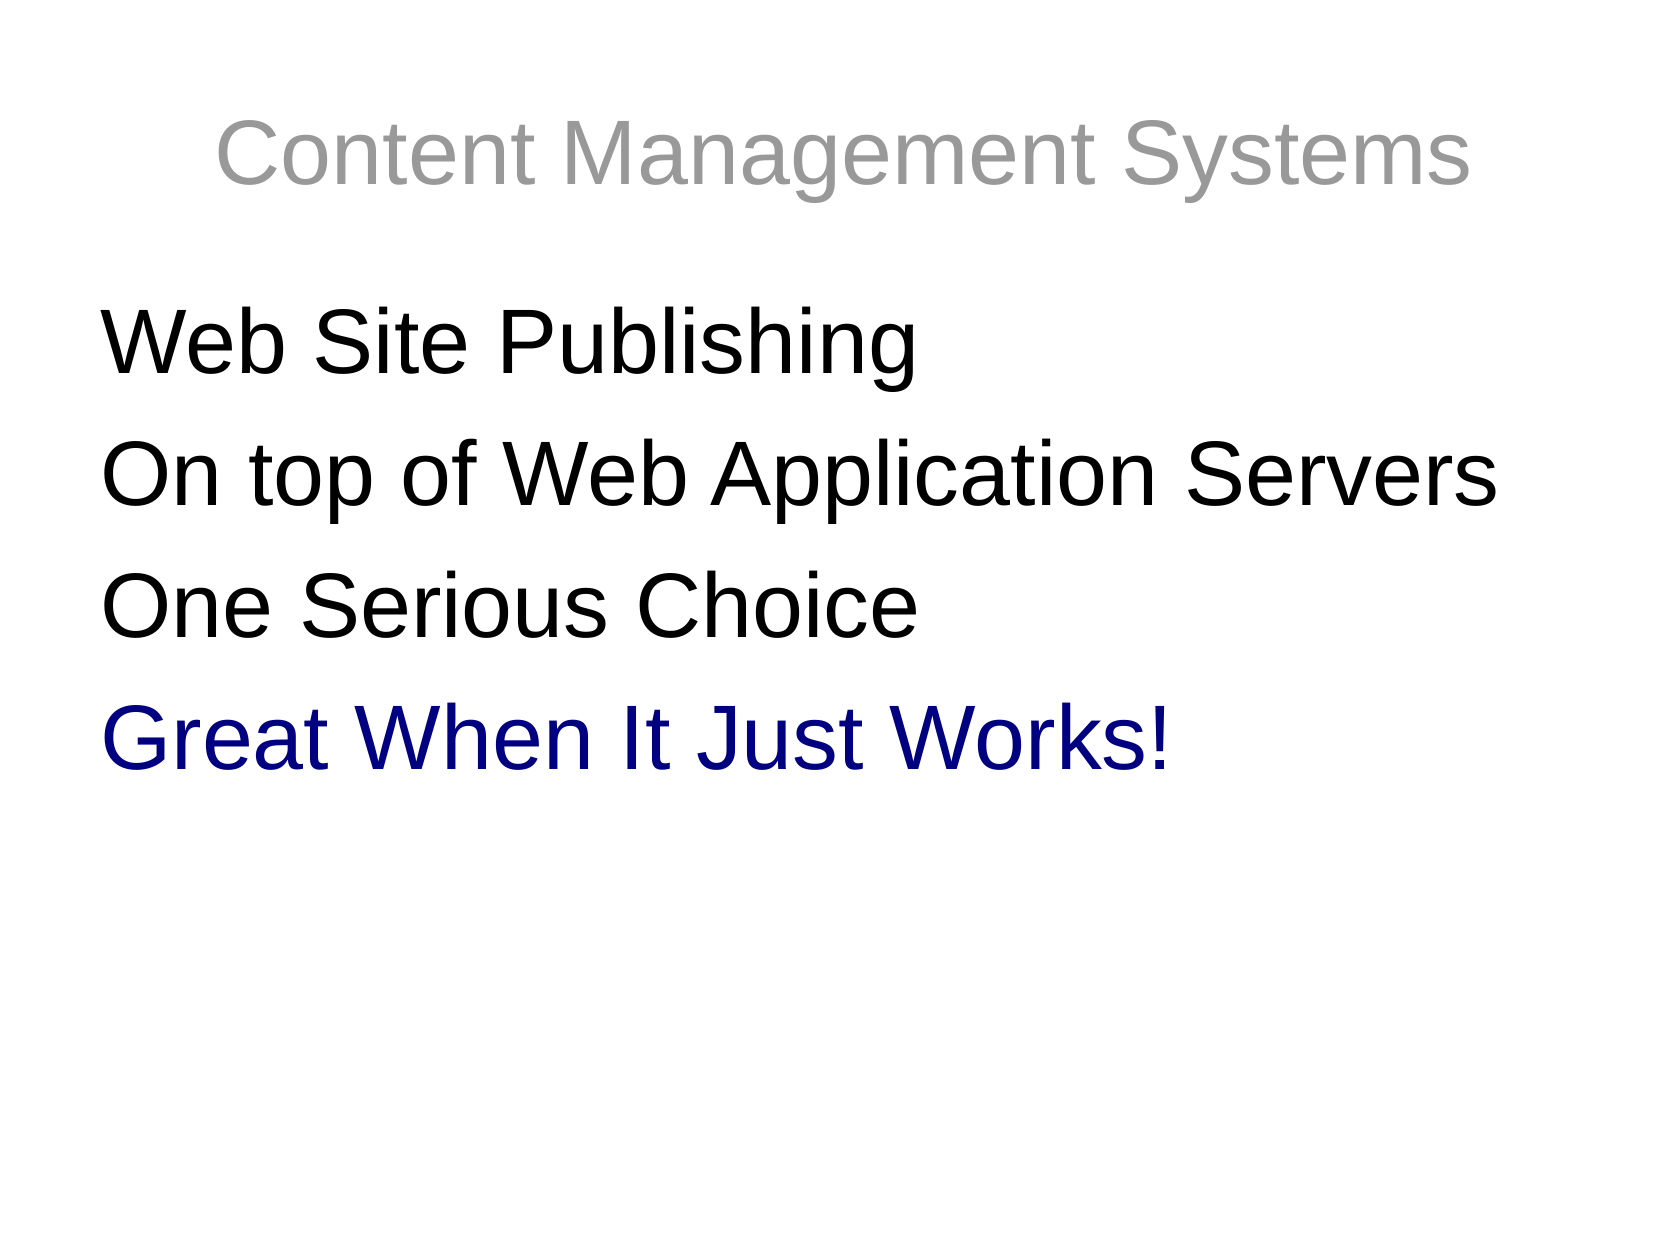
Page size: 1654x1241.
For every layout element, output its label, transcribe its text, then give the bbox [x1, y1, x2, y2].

list Web Site Publishing On top of Web Application Servers One Serious Choice Great When It Just Works! [82, 290, 1571, 1094]
title Content Management Systems [82, 49, 1571, 257]
